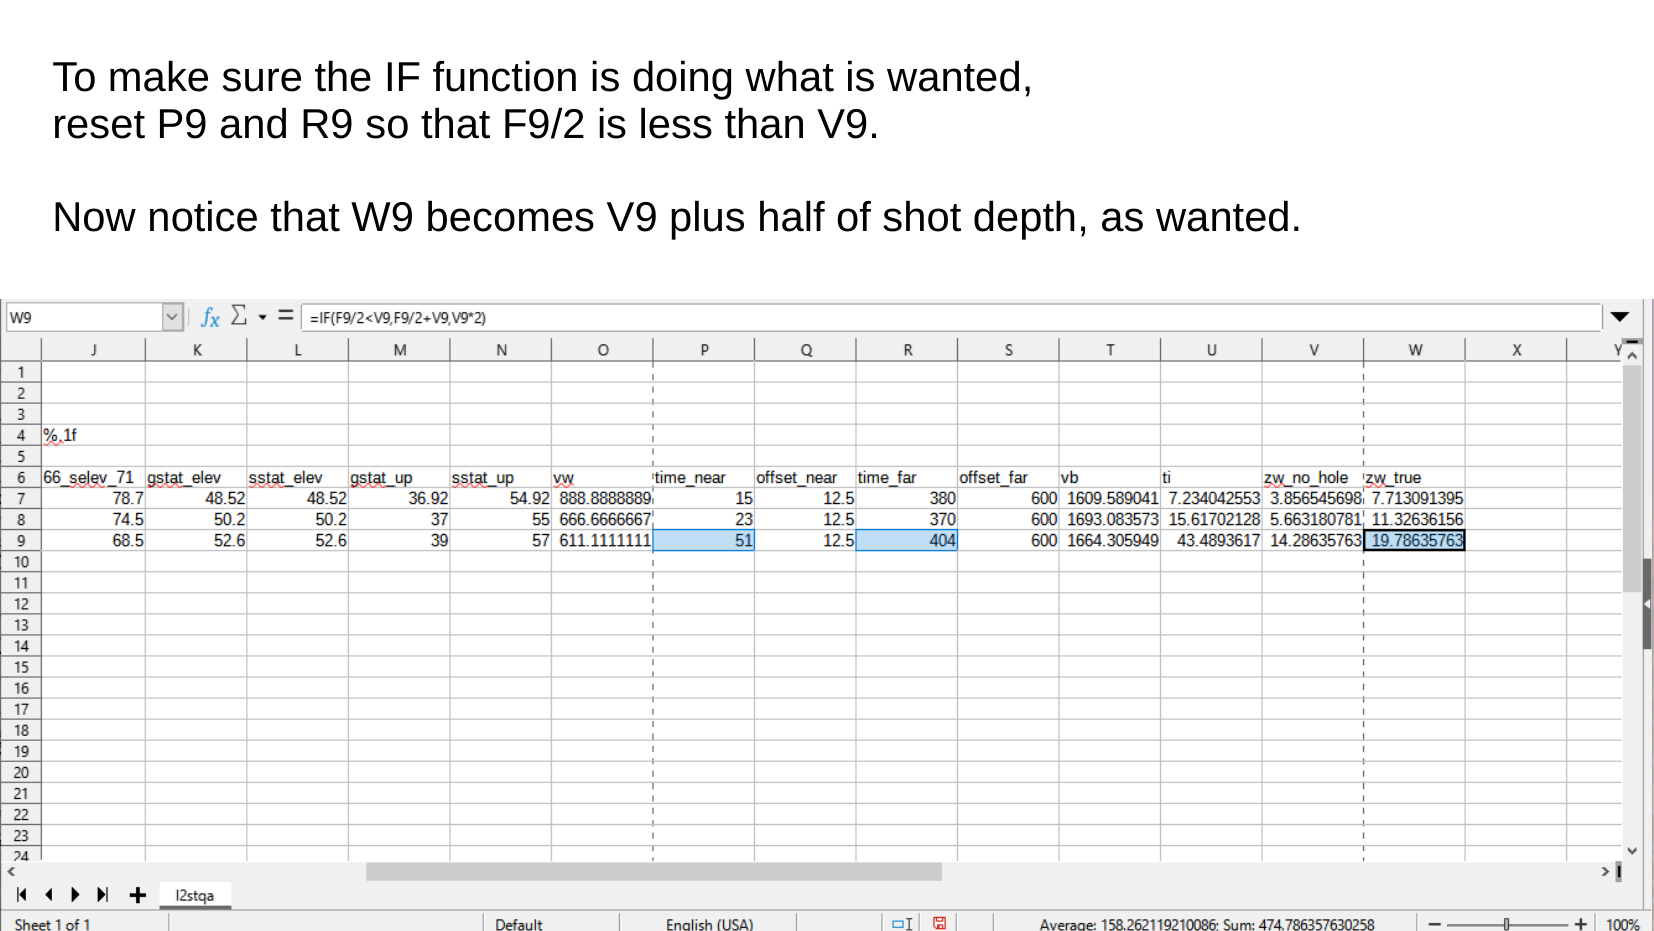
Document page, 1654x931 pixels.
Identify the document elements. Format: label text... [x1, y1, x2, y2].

picture [0, 299, 1654, 931]
text_box To make sure the IF function is doing what is wanted, reset P9 and R9 so that F9/2 is less than V9. Now notice that W9 becomes V9 plus half of shot depth, as wanted. [37, 0, 1654, 294]
